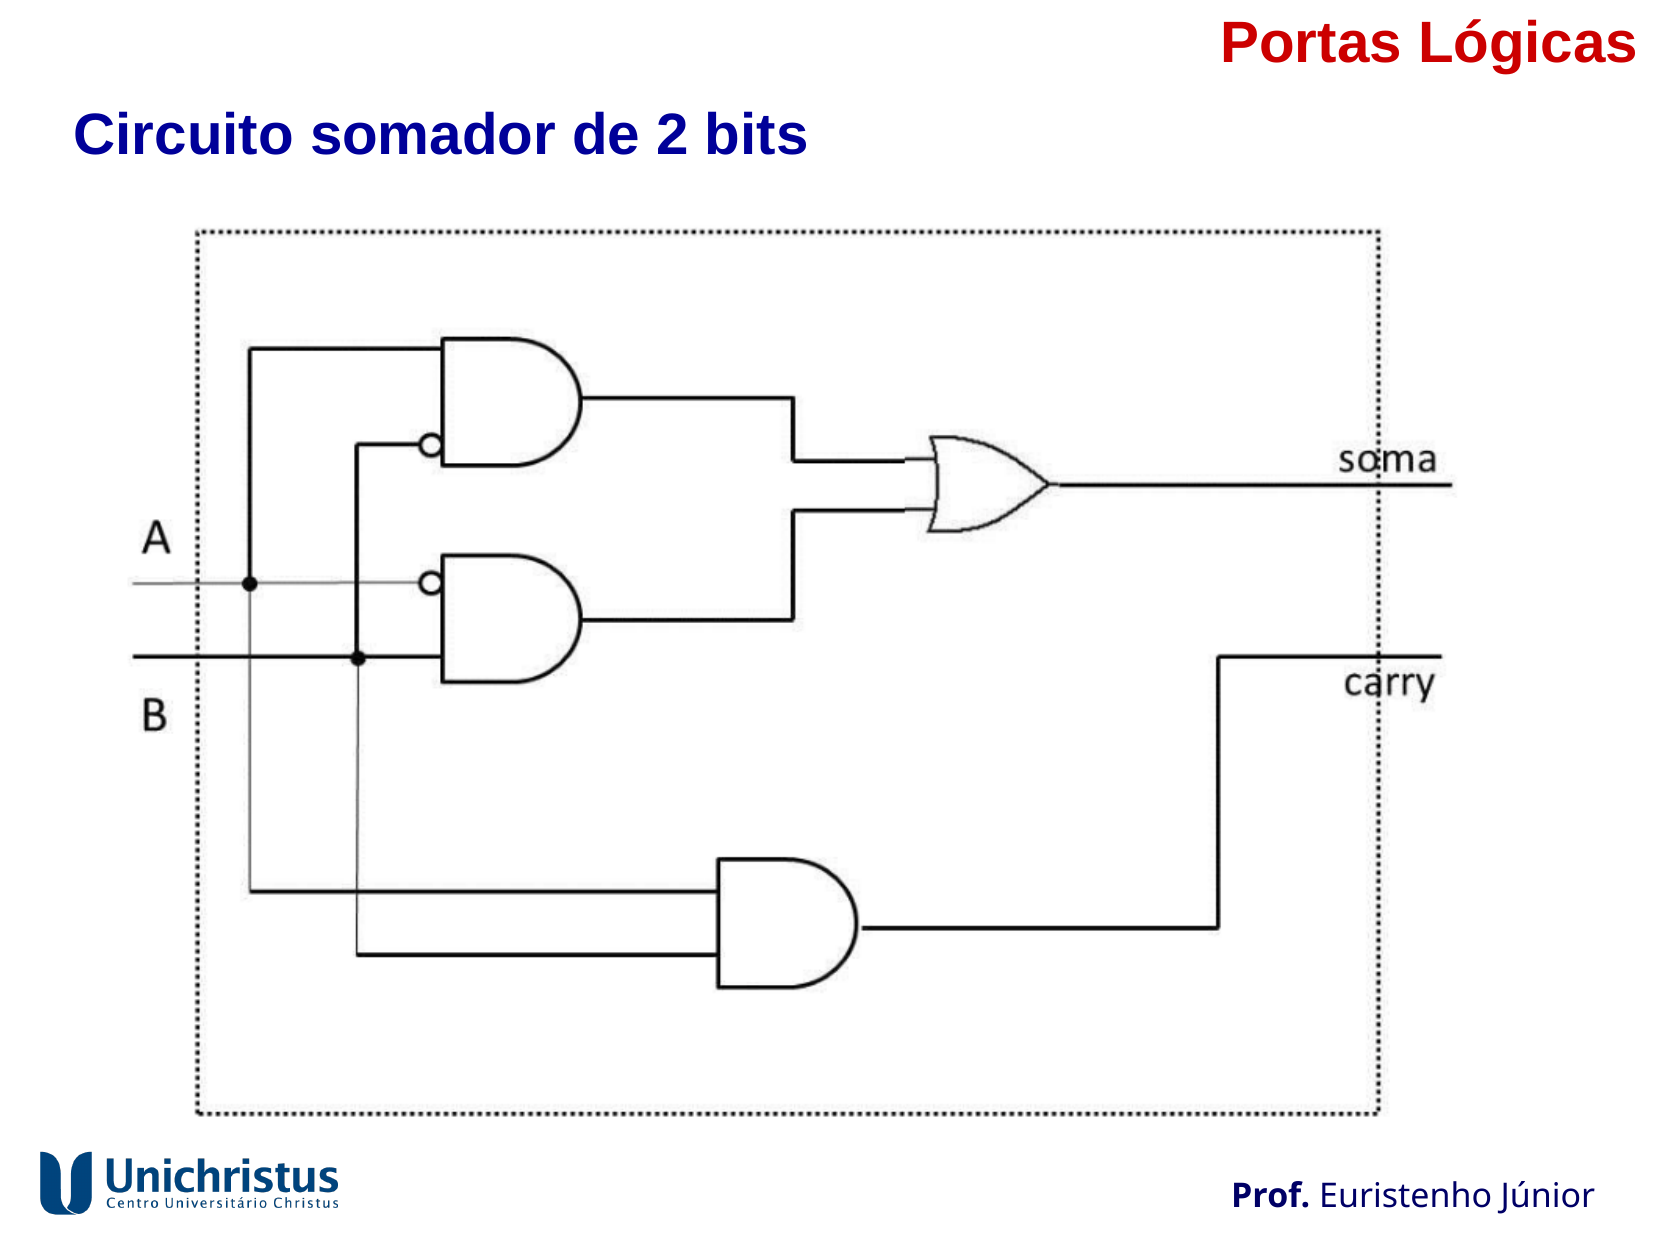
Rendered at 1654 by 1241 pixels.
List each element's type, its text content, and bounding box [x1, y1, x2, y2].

text_box Circuito somador de 2 bits [59, 94, 825, 187]
text_box Portas Lógicas [1205, 2, 1654, 95]
picture [70, 212, 1465, 1134]
picture [35, 1148, 343, 1217]
text_box Prof. Euristenho Júnior [1216, 1163, 1654, 1224]
